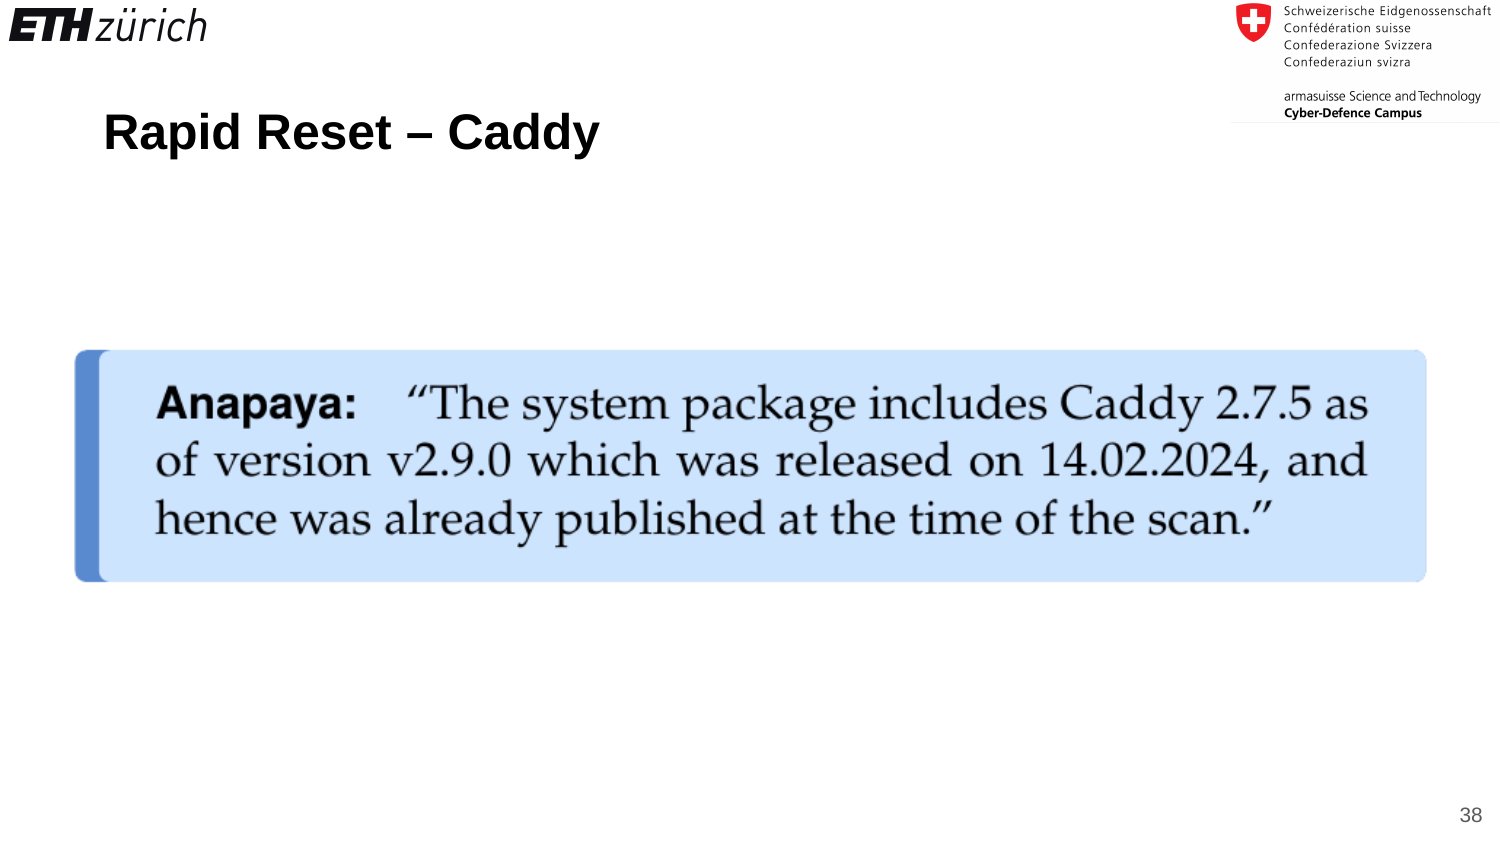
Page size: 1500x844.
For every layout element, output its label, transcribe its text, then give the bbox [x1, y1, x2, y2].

picture [8, 8, 207, 42]
picture [63, 337, 1437, 591]
text_box Rapid Reset – Caddy [88, 88, 1182, 178]
picture [1231, 0, 1500, 123]
